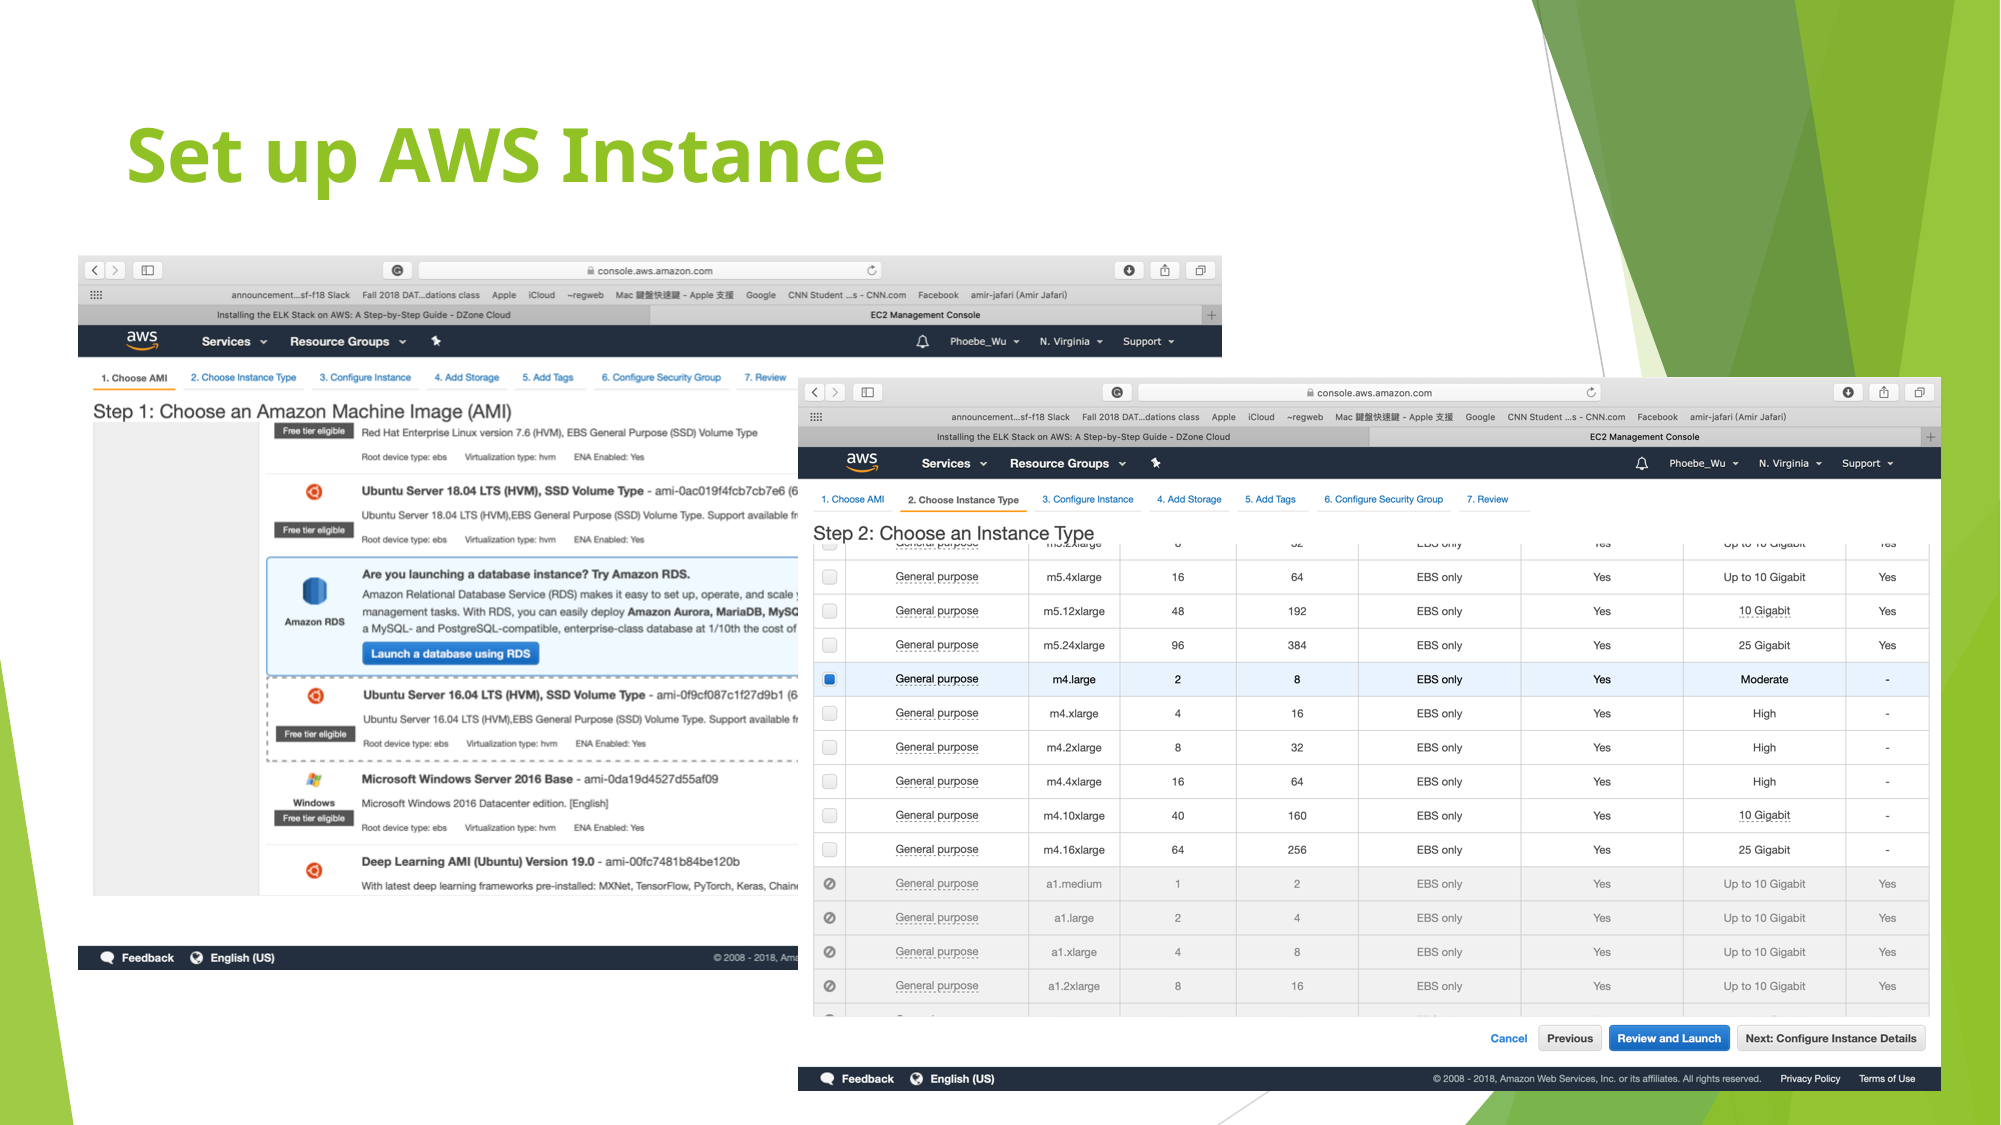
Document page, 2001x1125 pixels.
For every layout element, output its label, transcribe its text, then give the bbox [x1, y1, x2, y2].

title Set up AWS Instance [111, 99, 1522, 317]
picture [78, 255, 1941, 1091]
